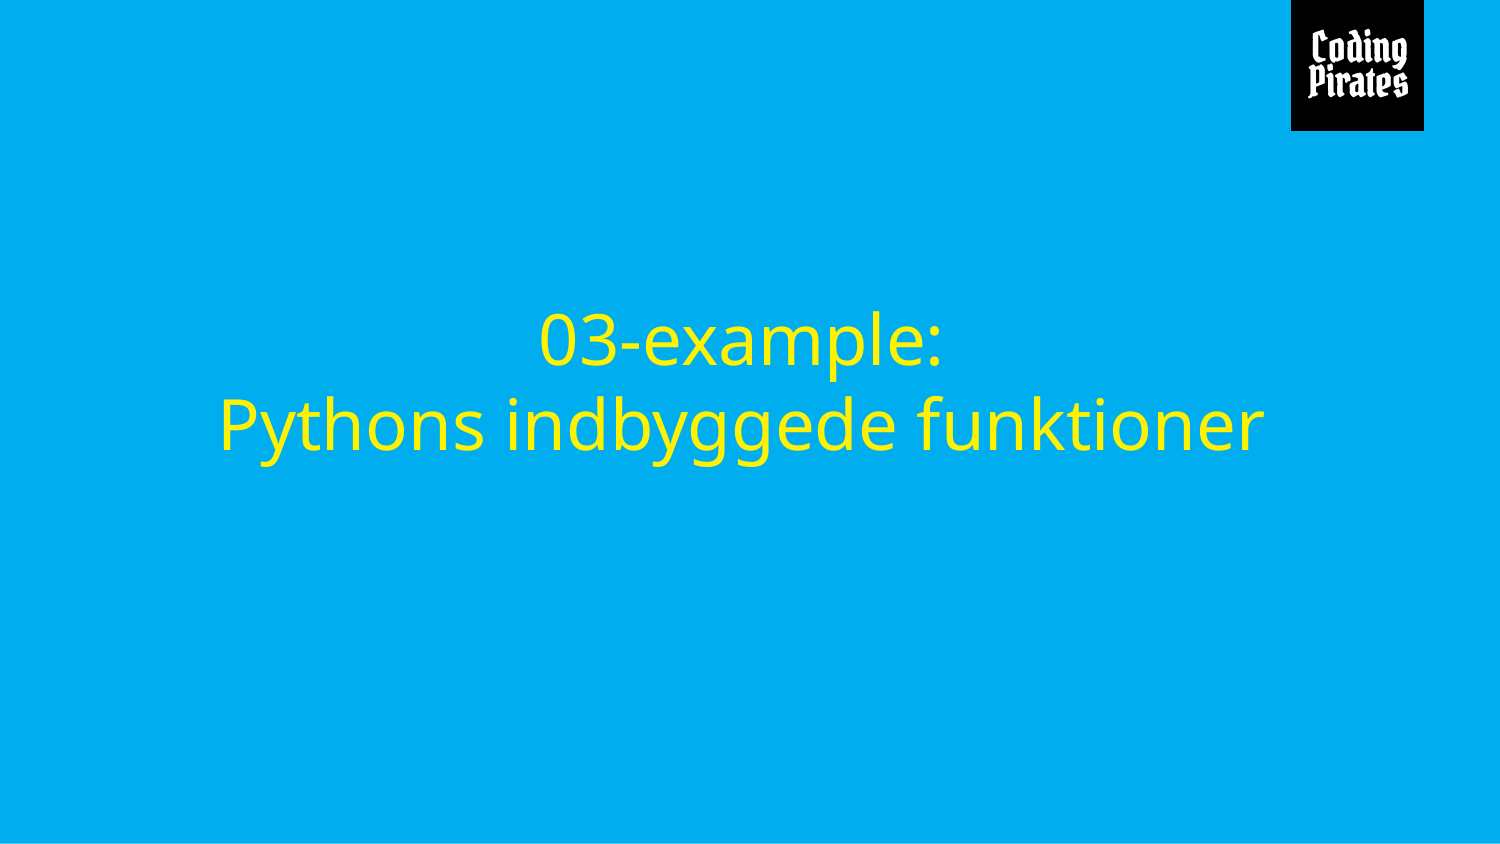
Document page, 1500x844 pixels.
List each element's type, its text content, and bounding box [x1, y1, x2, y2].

picture [1292, 0, 1423, 130]
title 03-example: Pythons indbyggede funktioner [12, 352, 1472, 491]
